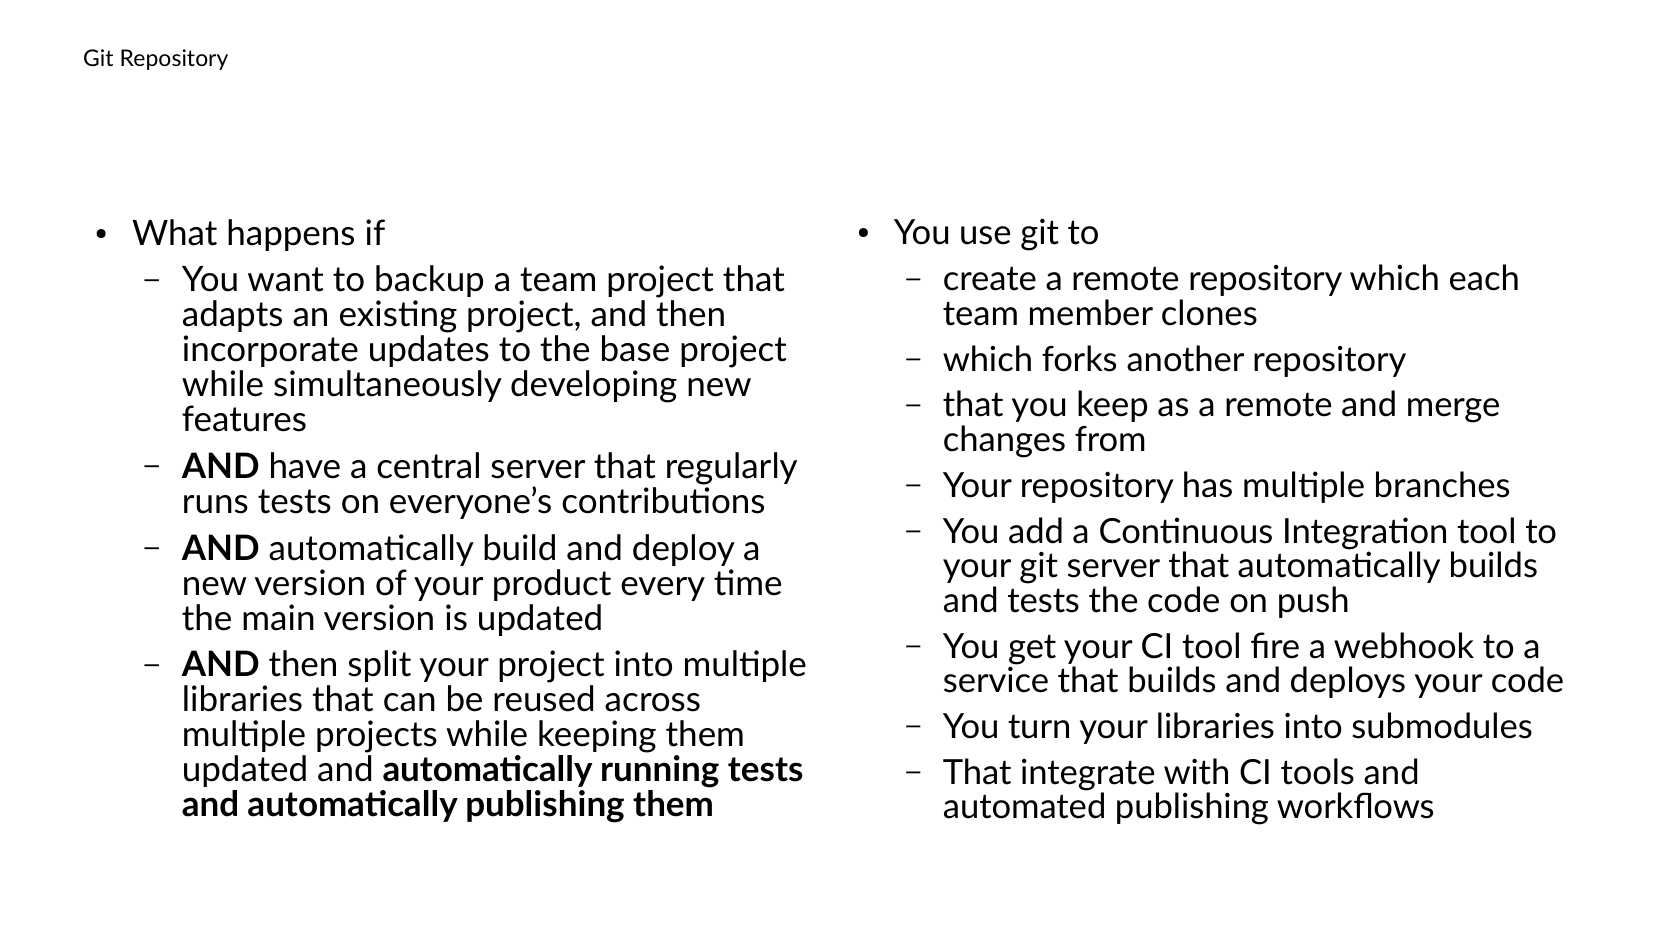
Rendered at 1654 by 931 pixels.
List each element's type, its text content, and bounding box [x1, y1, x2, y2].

list You use git to create a remote repository which each team member clones which forks another repository that you keep as a remote and merge changes from Your repository has multiple branches You add a Continuous Integration tool to your git server that automatically builds and tests the code on push You get your CI tool fire a webhook to a service that builds and deploys your code You turn your libraries into submodules That integrate with CI tools and automated publishing workflows [845, 217, 1572, 839]
list What happens if You want to backup a team project that adapts an existing project, and then incorporate updates to the base project while simultaneously developing new features AND have a central server that regularly runs tests on everyone’s contributions AND automatically build and deploy a new version of your product every time the main version is updated AND then split your project into multiple libraries that can be reused across multiple projects while keeping them updated and automatically running tests and automatically publishing them [82, 217, 809, 839]
title Git Repository [83, 0, 1571, 119]
